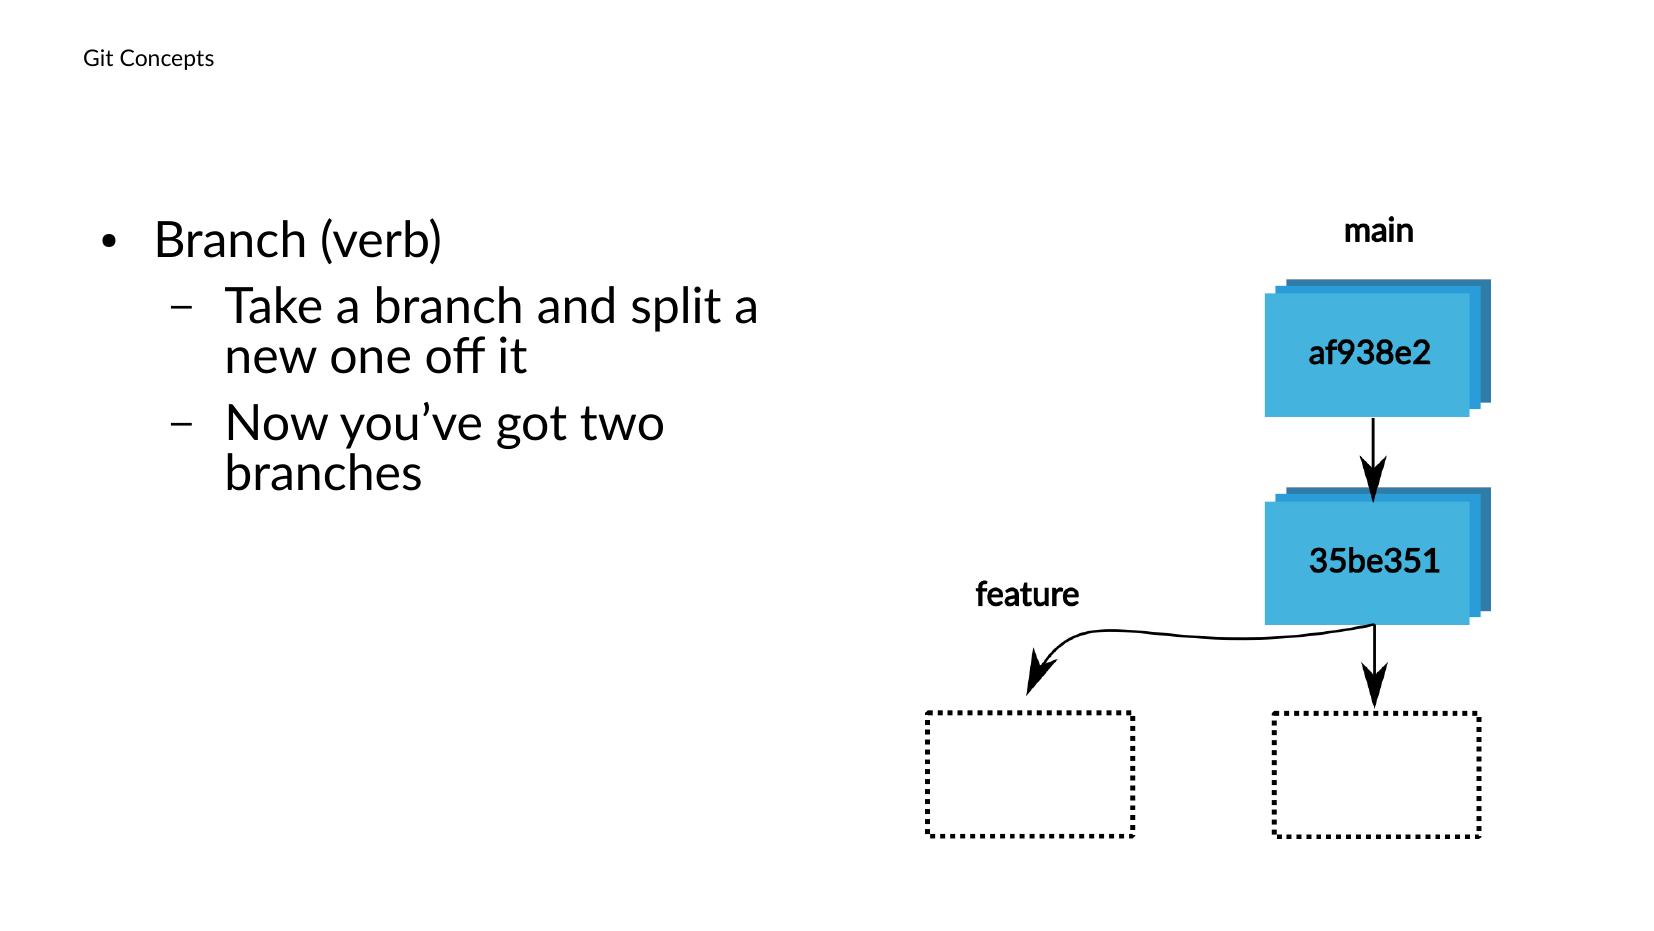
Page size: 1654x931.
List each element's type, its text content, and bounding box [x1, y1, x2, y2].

list Branch (verb) Take a branch and split a new one off it Now you’ve got two branches [82, 217, 809, 839]
picture [897, 216, 1519, 839]
title Git Concepts [83, 0, 1571, 119]
